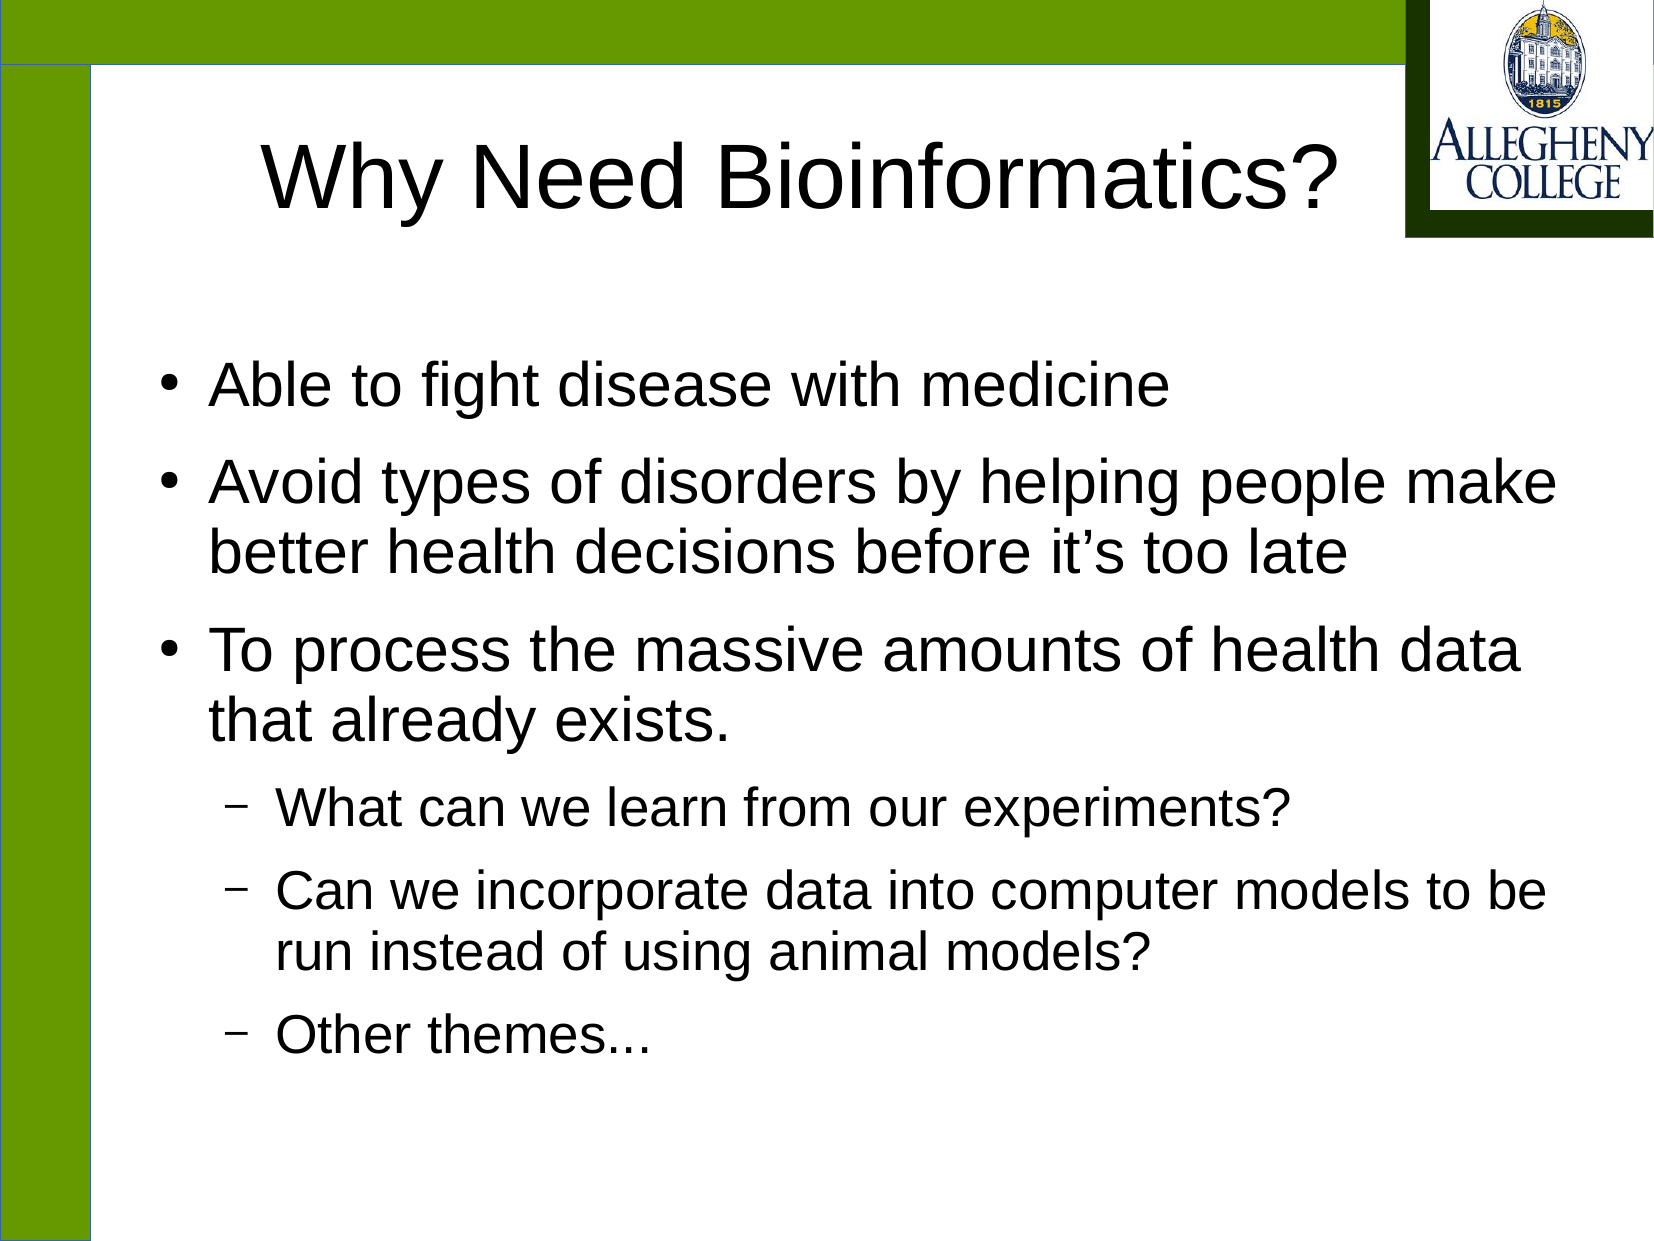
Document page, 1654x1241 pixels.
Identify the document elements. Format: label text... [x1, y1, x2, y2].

text_box [0, 0, 1654, 1241]
picture [1430, 0, 1654, 210]
list Able to fight disease with medicine Avoid types of disorders by helping people make better health decisions before it’s too late To process the massive amounts of health data that already exists. What can we learn from our experiments? Can we incorporate data into computer models to be run instead of using animal models? Other themes... [141, 349, 1630, 1069]
title Why Need Bioinformatics? [100, 73, 1503, 281]
